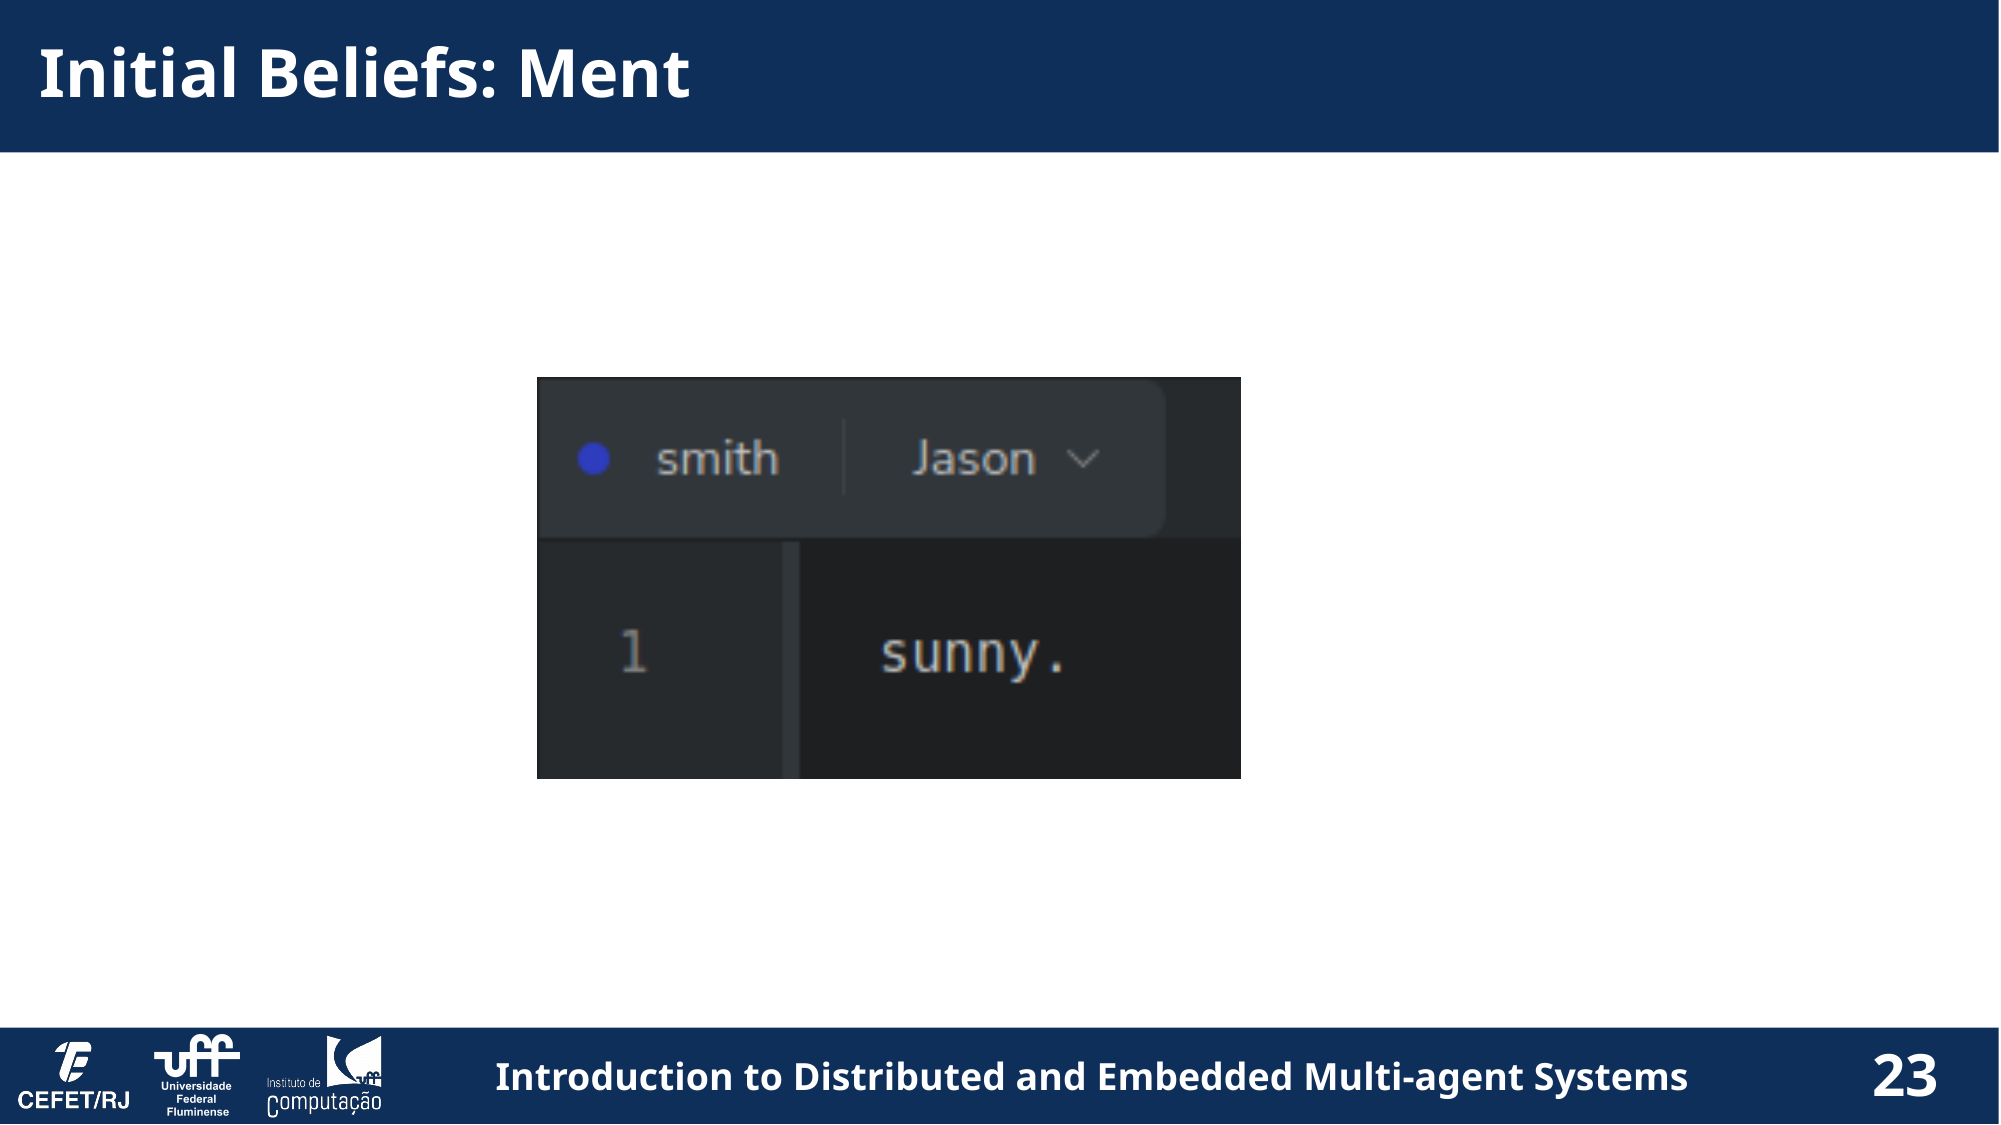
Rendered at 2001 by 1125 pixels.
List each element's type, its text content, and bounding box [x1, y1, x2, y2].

picture [18, 1021, 129, 1125]
text_box Initial Beliefs: Ment [25, 23, 1999, 119]
picture [537, 377, 1241, 779]
picture [153, 1033, 241, 1121]
picture [265, 1033, 383, 1118]
